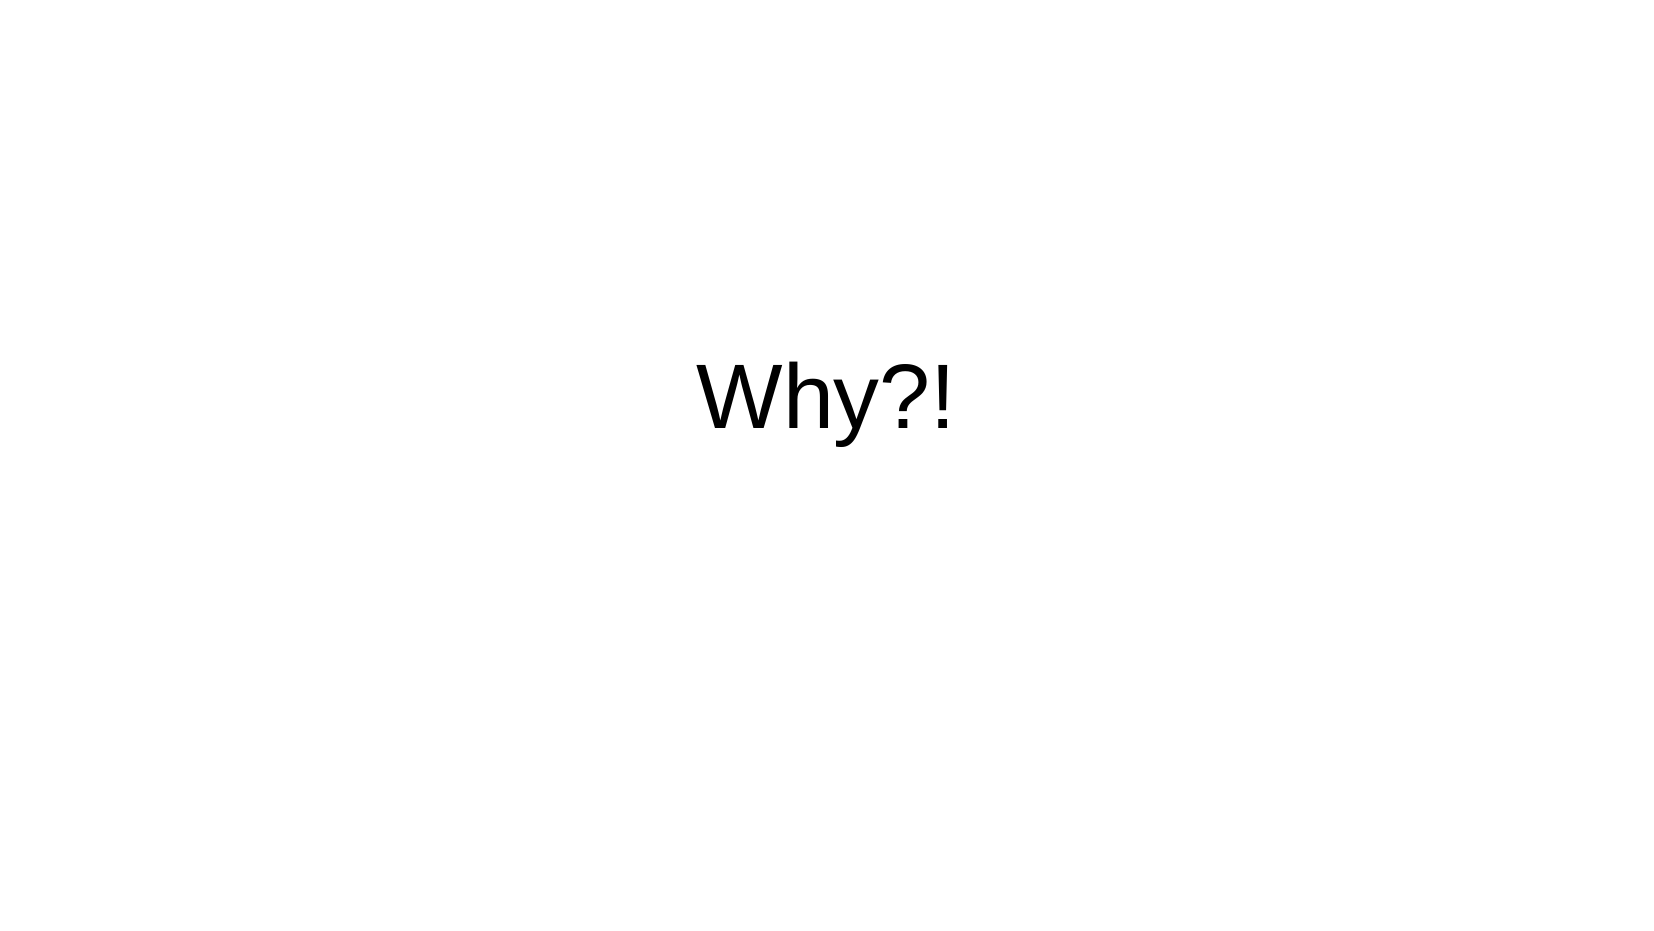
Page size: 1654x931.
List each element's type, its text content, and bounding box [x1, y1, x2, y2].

subtitle Why?! [82, 37, 1571, 758]
